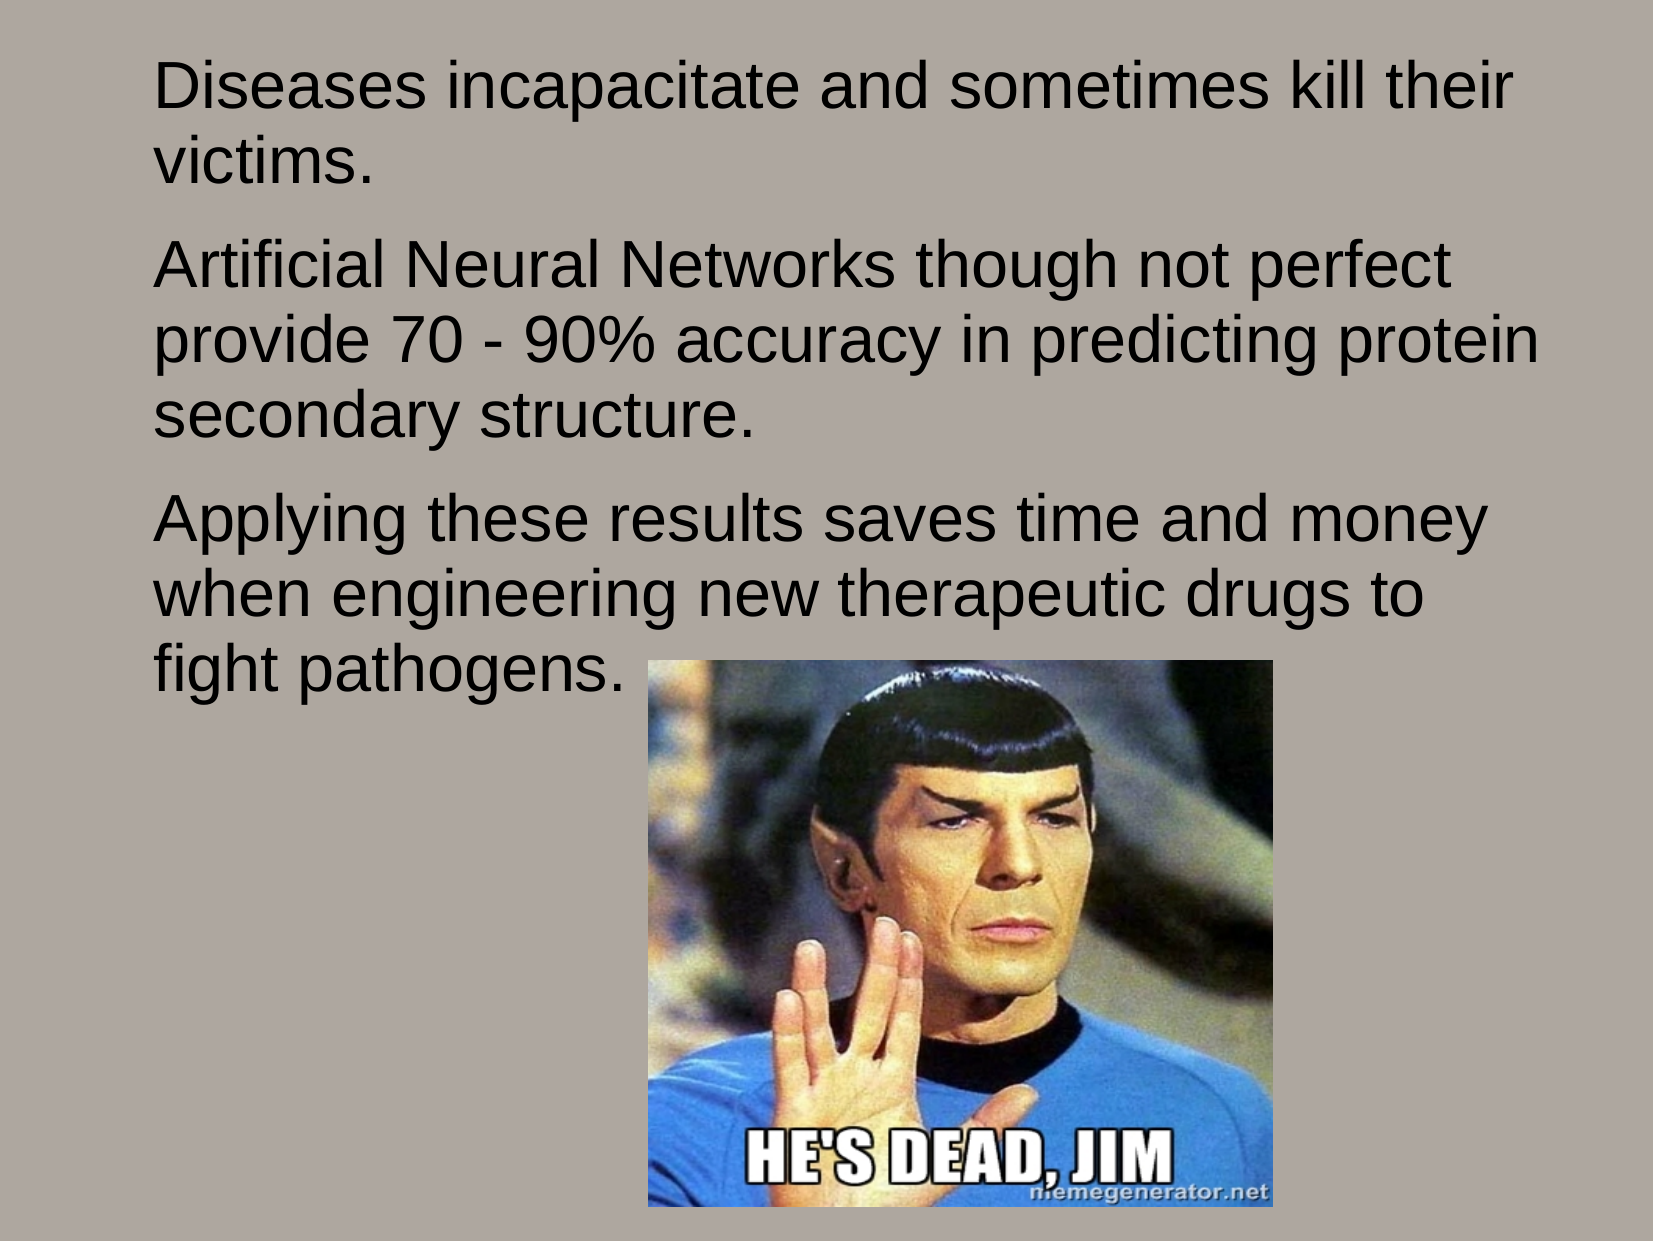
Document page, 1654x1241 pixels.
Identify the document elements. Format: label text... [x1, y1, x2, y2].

picture [648, 660, 1273, 1207]
list Diseases incapacitate and sometimes kill their victims. Artificial Neural Networks though not perfect provide 70 - 90% accuracy in predicting protein secondary structure. Applying these results saves time and money when engineering new therapeutic drugs to fight pathogens. [82, 48, 1571, 768]
